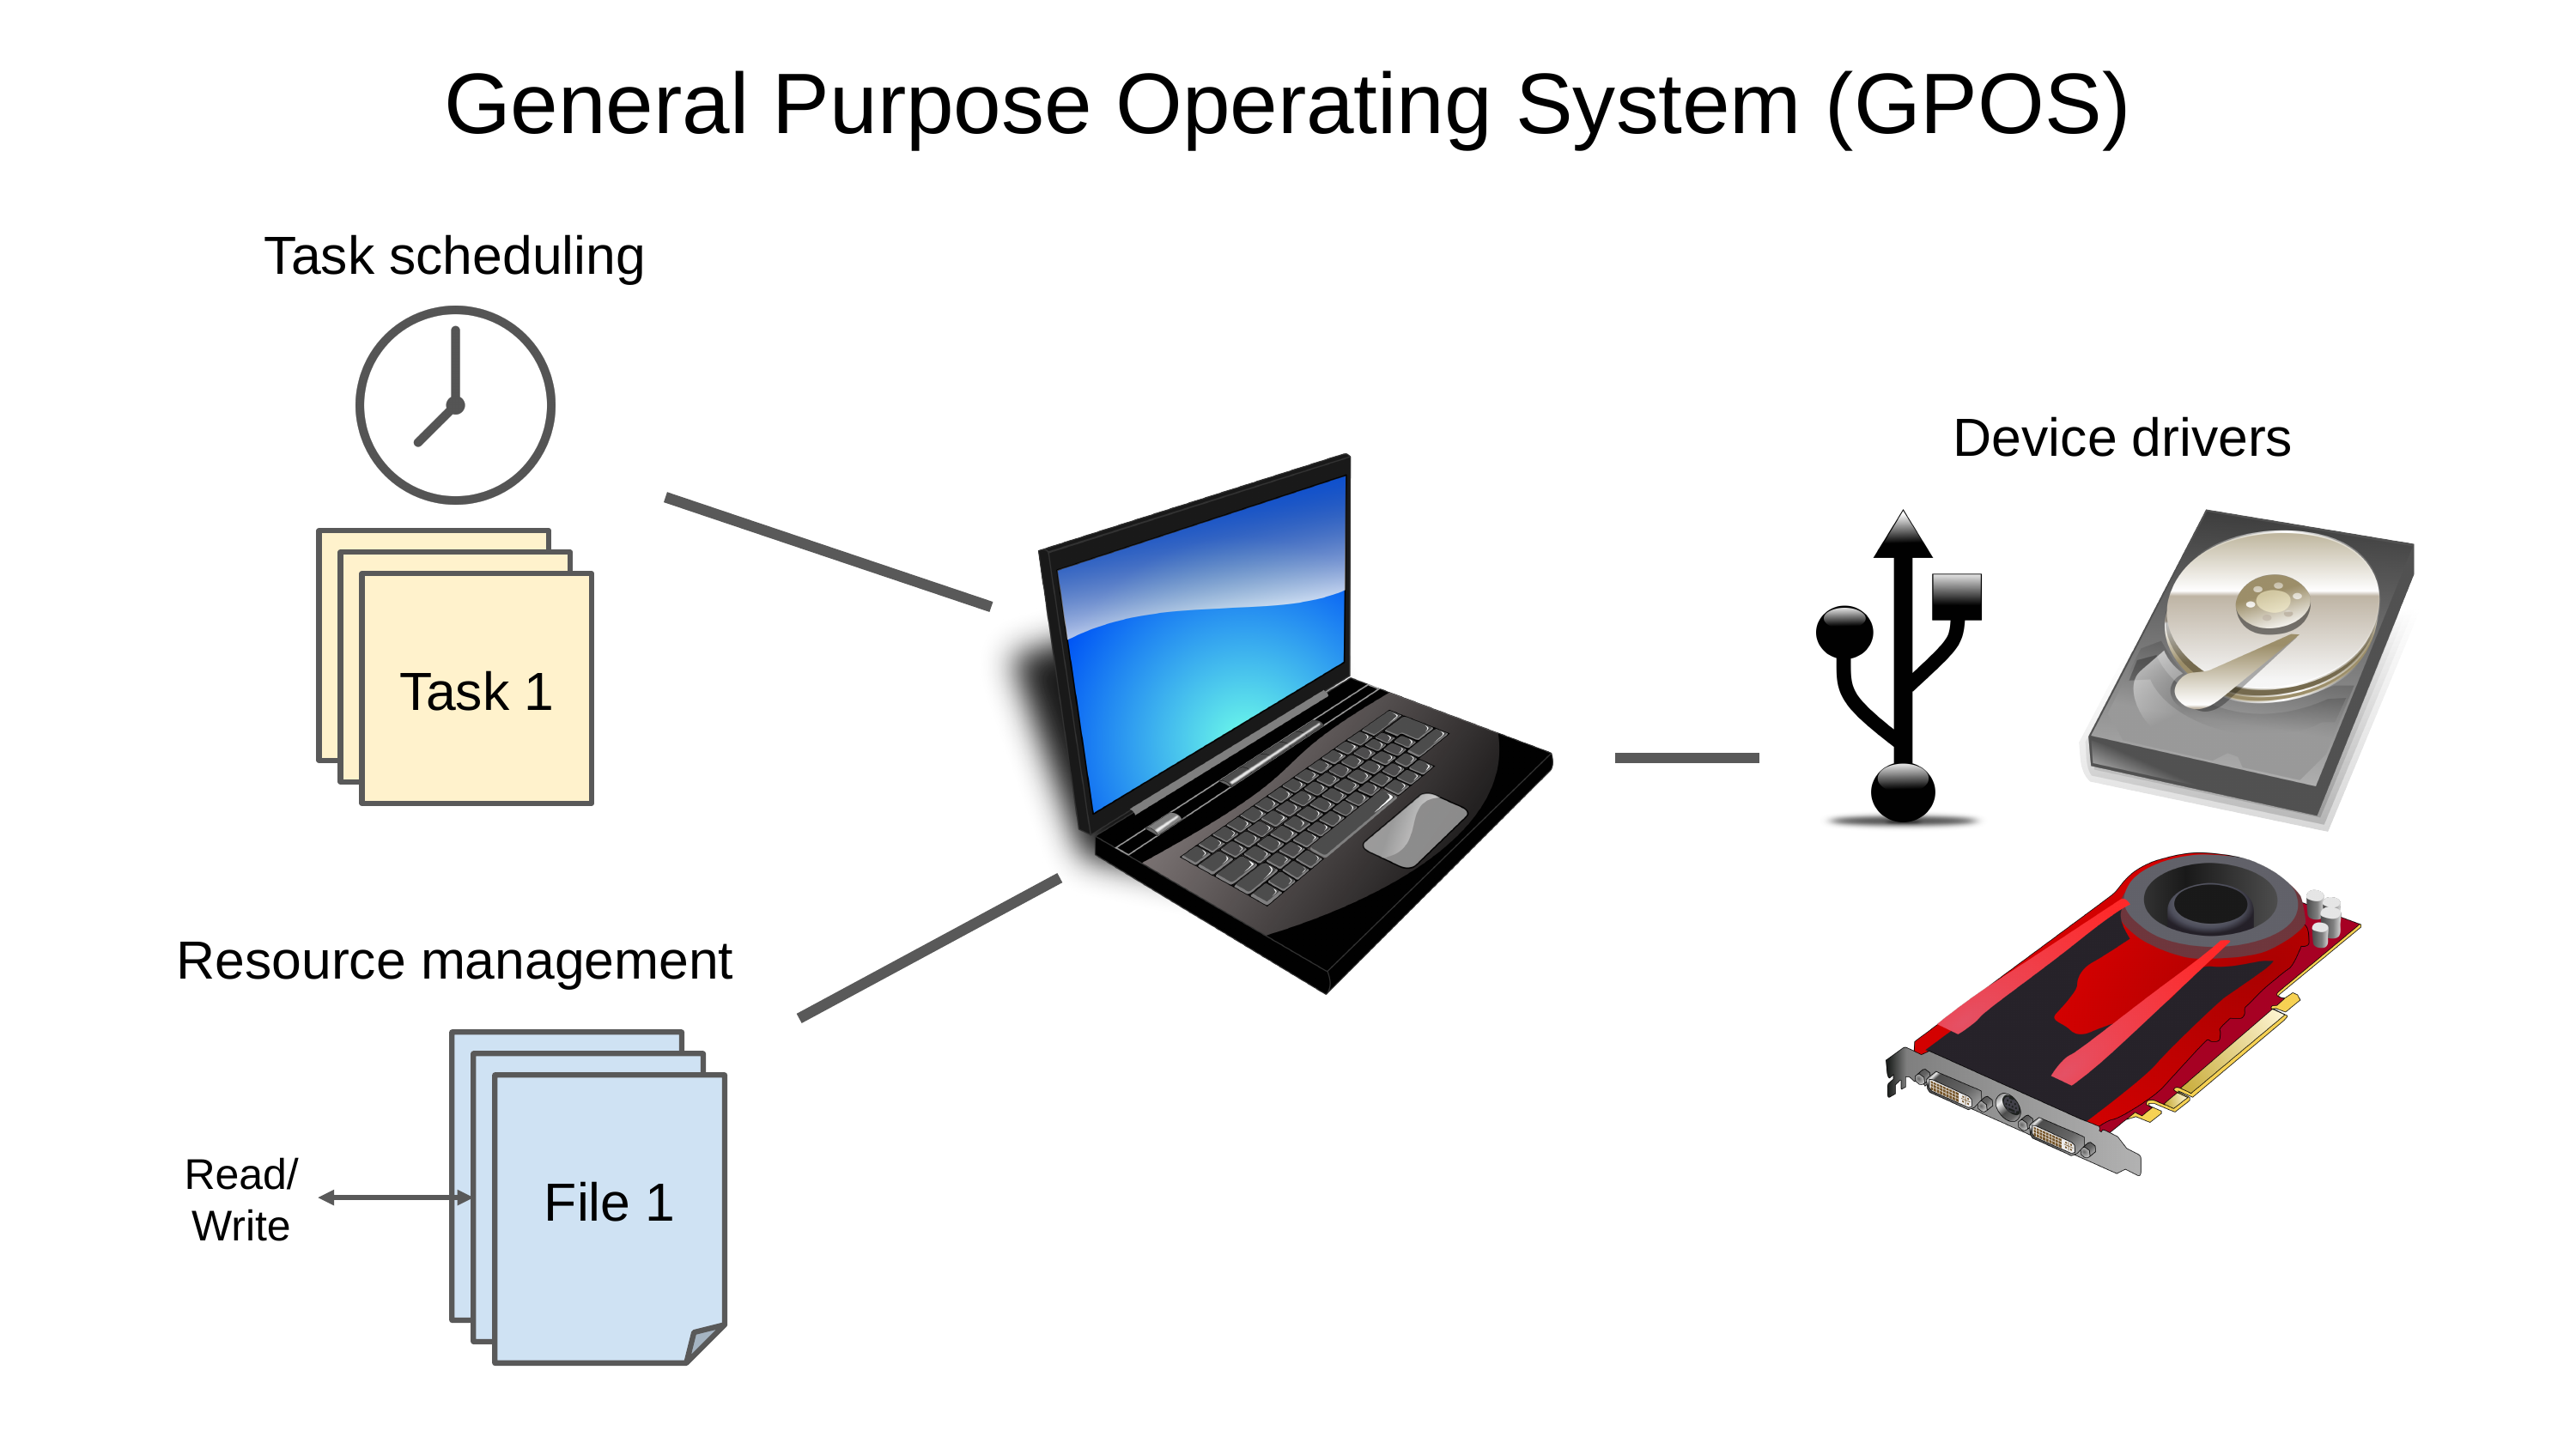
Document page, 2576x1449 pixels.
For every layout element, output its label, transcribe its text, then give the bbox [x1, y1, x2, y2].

text_box Read/Write [163, 1088, 319, 1307]
picture [975, 453, 1553, 995]
picture [1886, 852, 2361, 1176]
text_box Task scheduling [228, 199, 682, 306]
picture [2079, 509, 2430, 832]
text_box File 1 [495, 1075, 725, 1363]
picture [355, 306, 556, 506]
text_box Task 1 [361, 573, 592, 803]
text_box [452, 1032, 703, 1342]
text_box [319, 530, 571, 782]
text_box Resource management [143, 904, 767, 1011]
picture [1816, 509, 1990, 832]
text_box Device drivers [1897, 381, 2350, 488]
text_box General Purpose Operating System (GPOS) [0, 0, 2576, 199]
